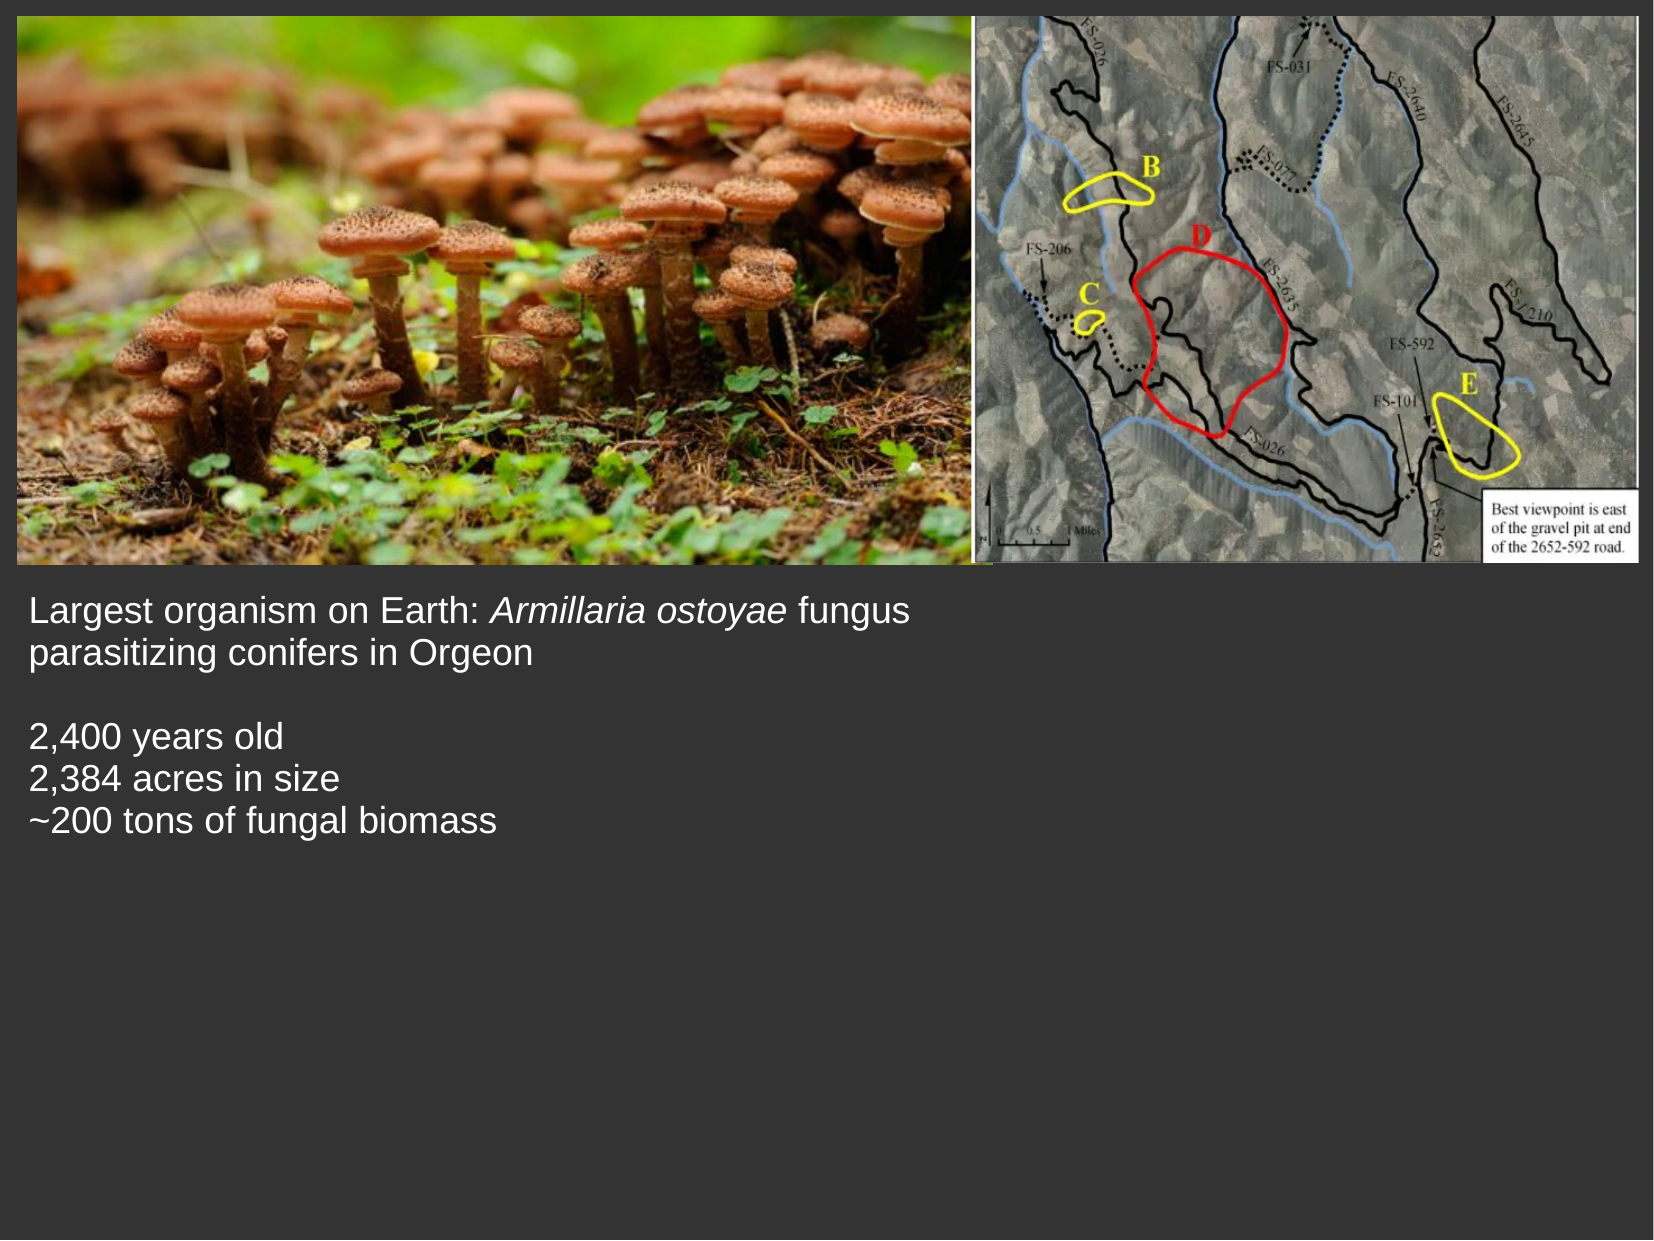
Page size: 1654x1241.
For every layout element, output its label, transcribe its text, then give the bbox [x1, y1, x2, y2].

picture [17, 16, 1639, 565]
text_box Largest organism on Earth: Armillaria ostoyae fungus parasitizing conifers in Orgeon 2,400 years old 2,384 acres in size ~200 tons of fungal biomass [13, 582, 996, 849]
